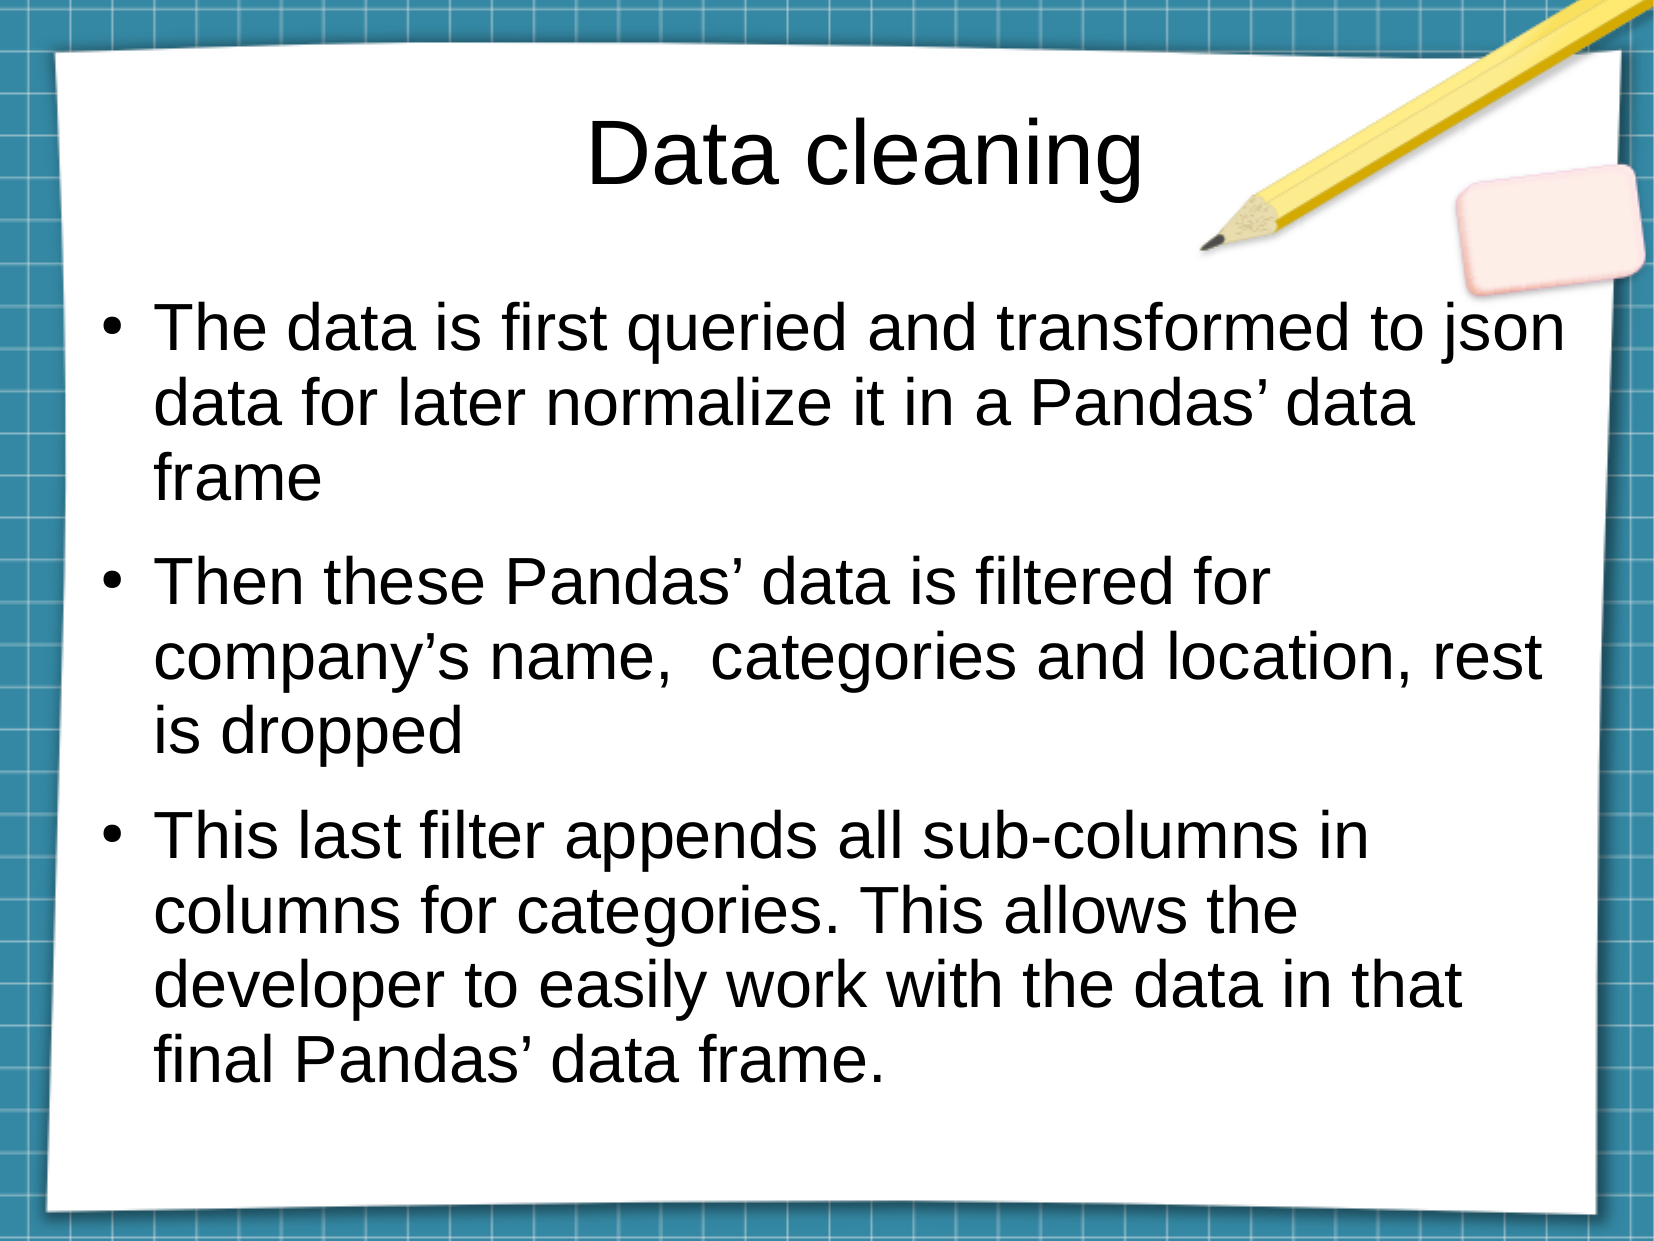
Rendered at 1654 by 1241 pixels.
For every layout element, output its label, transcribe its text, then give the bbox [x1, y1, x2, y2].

list The data is first queried and transformed to json data for later normalize it in a Pandas’ data frame Then these Pandas’ data is filtered for company’s name, categories and location, rest is dropped This last filter appends all sub-columns in columns for categories. This allows the developer to easily work with the data in that final Pandas’ data frame. [82, 290, 1571, 1123]
title Data cleaning [82, 49, 1571, 257]
picture [0, 0, 1654, 1241]
